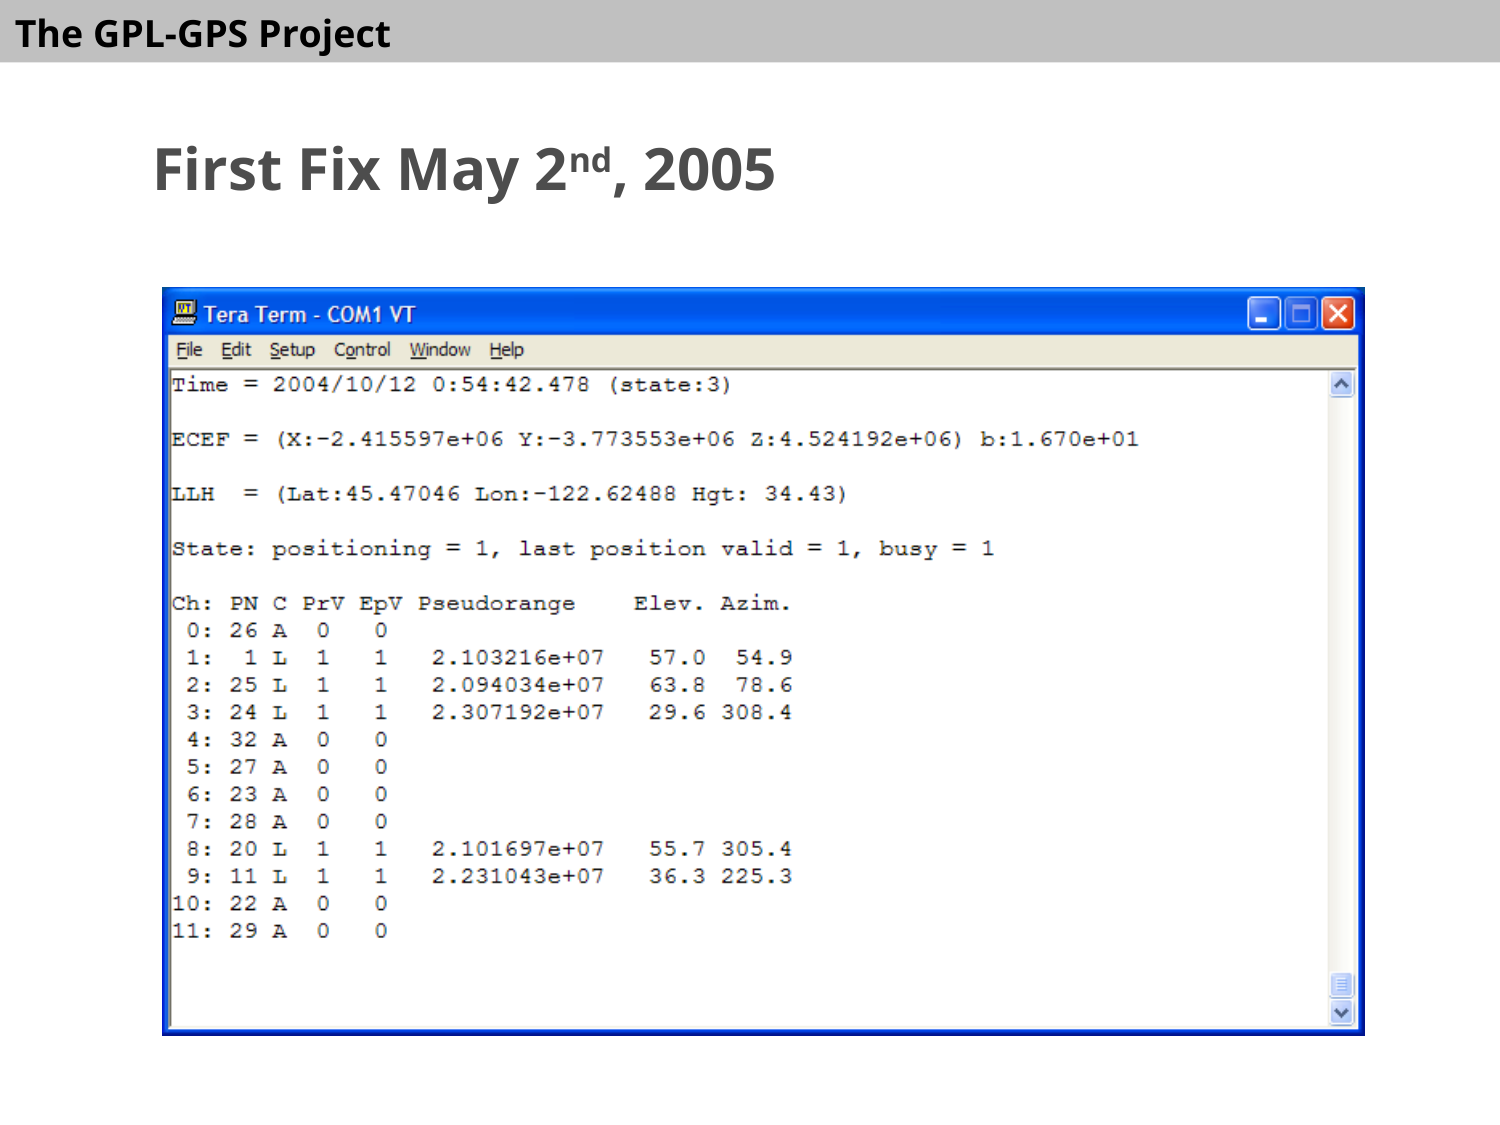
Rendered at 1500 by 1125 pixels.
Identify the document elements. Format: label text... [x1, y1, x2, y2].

title First Fix May 2nd, 2005 [137, 71, 1450, 213]
picture [162, 287, 1365, 1036]
